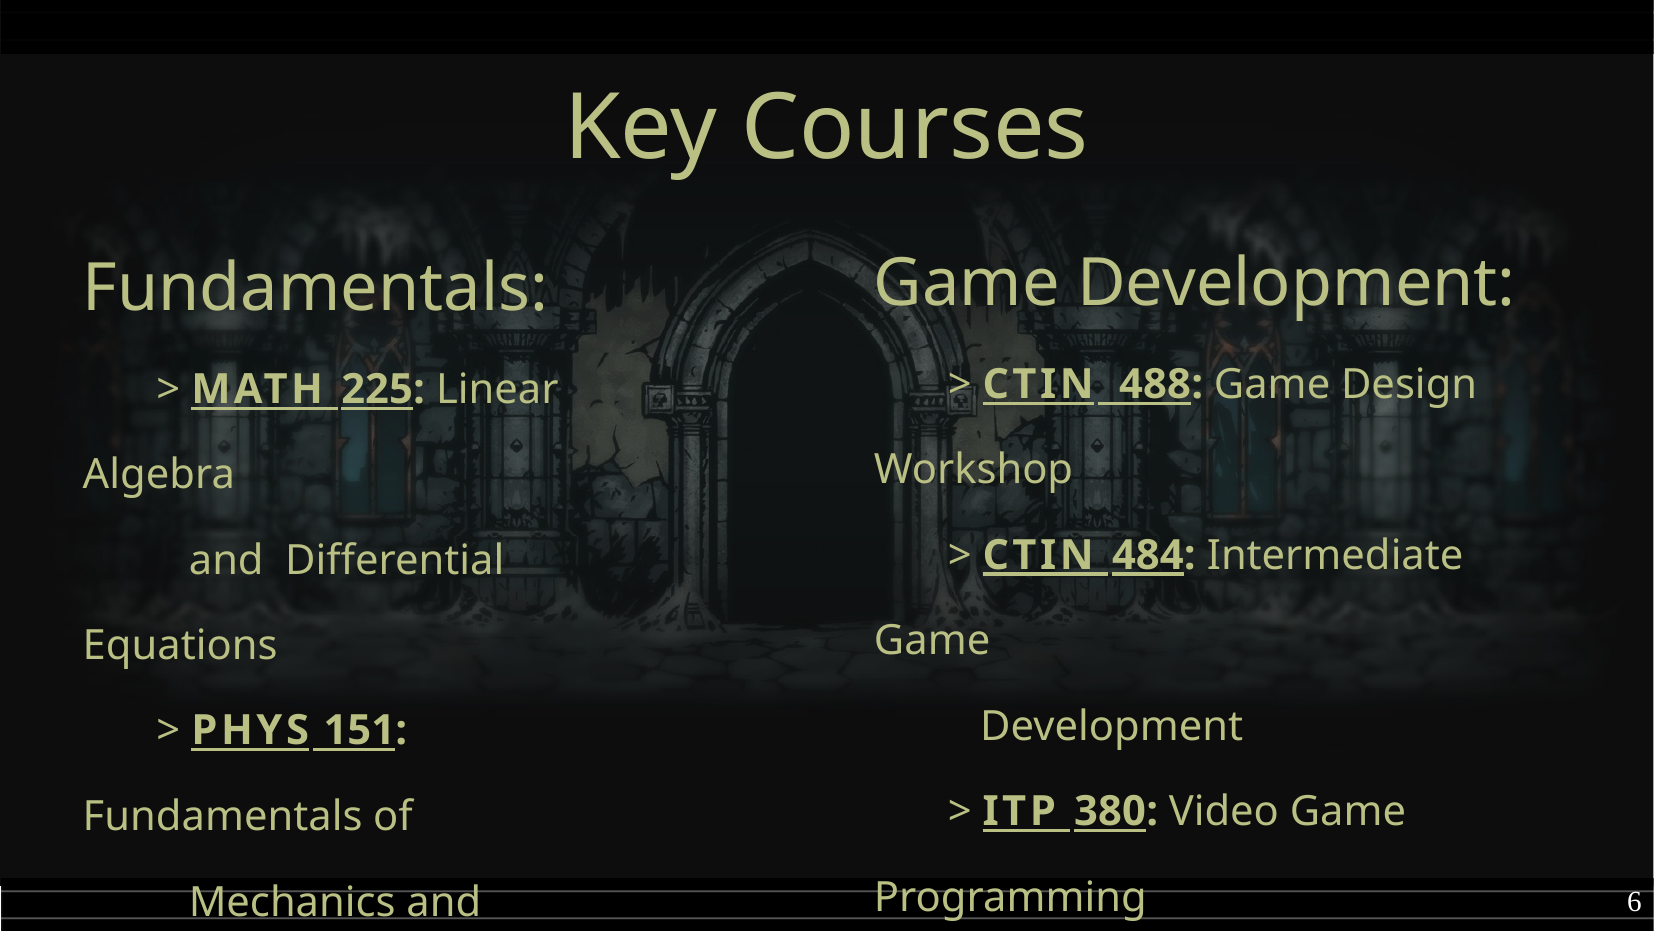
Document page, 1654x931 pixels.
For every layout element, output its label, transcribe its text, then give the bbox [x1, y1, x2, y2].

picture [1326, 816, 1336, 822]
picture [1105, 816, 1114, 821]
picture [0, 0, 1654, 931]
picture [1210, 816, 1222, 822]
picture [1297, 816, 1313, 822]
title Fundamentals: > MATH 225: Linear Algebra and Differential Equations > PHYS 151: Fundamentals of Mechanics and Thermodynamics > CSCI 104: Data Structures and Object-Oriented Programming [82, 193, 674, 931]
title Key Courses [82, 12, 1571, 234]
picture [1259, 816, 1272, 822]
title Game Development: > CTIN 488: Game Design Workshop > CTIN 484: Intermediate Game Development > ITP 380: Video Game Programming [874, 188, 1536, 816]
